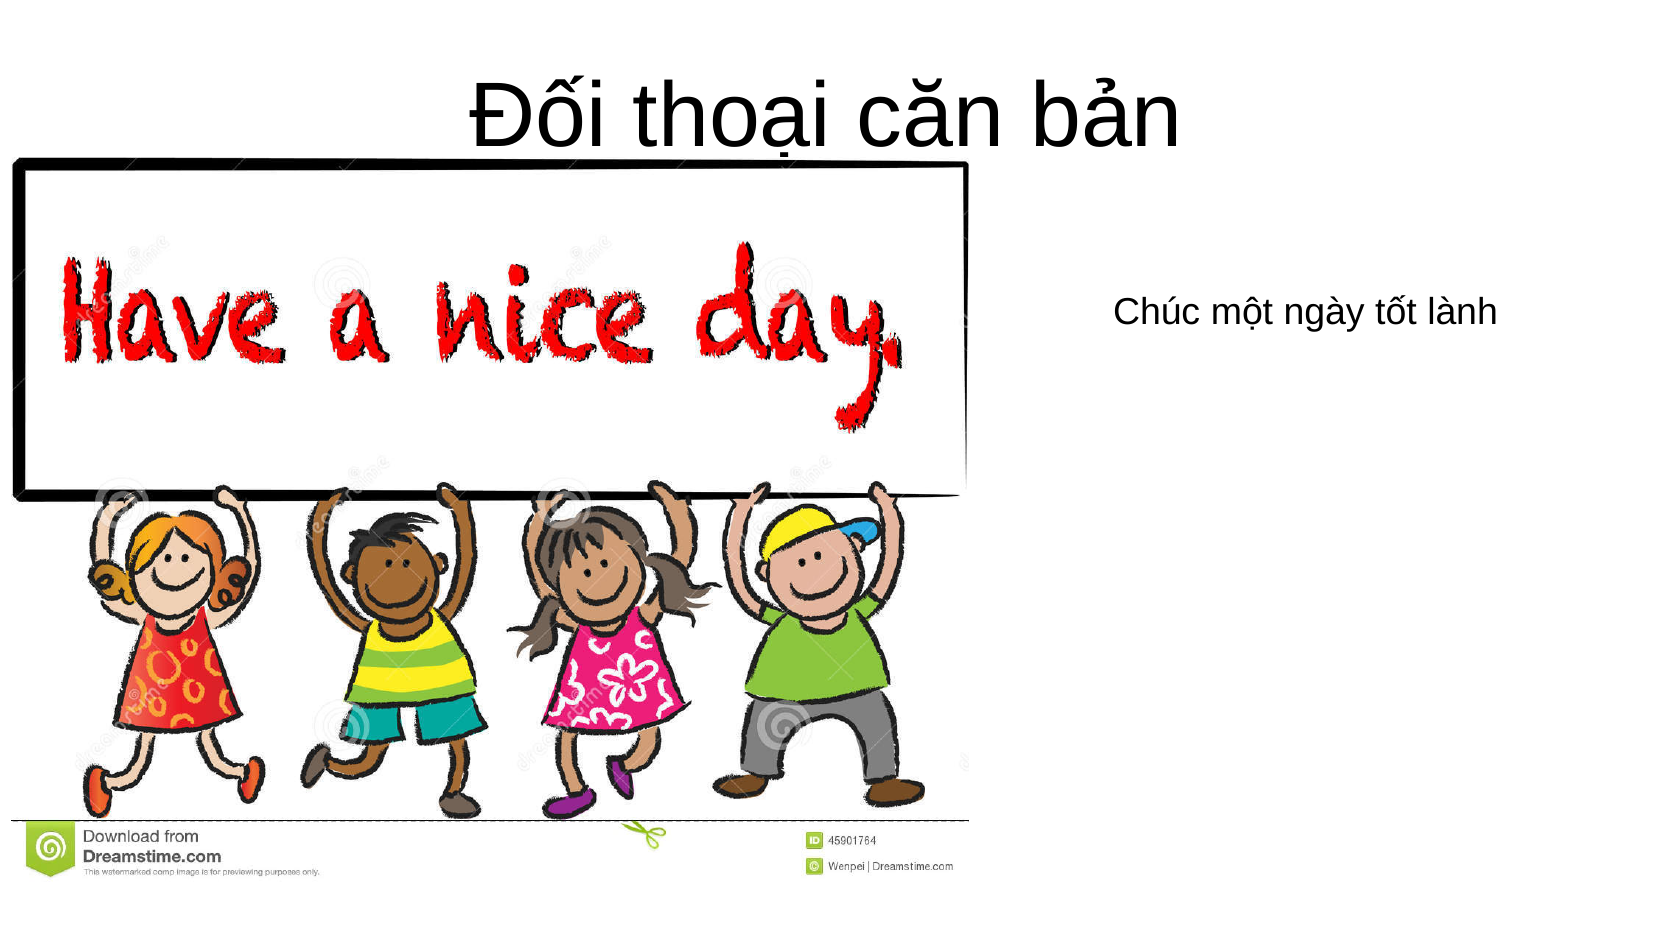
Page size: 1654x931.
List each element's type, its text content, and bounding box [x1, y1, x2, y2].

picture [11, 157, 969, 886]
text_box Chúc một ngày tốt lành [1098, 283, 1548, 341]
title Đối thoại căn bản [82, 37, 1571, 193]
